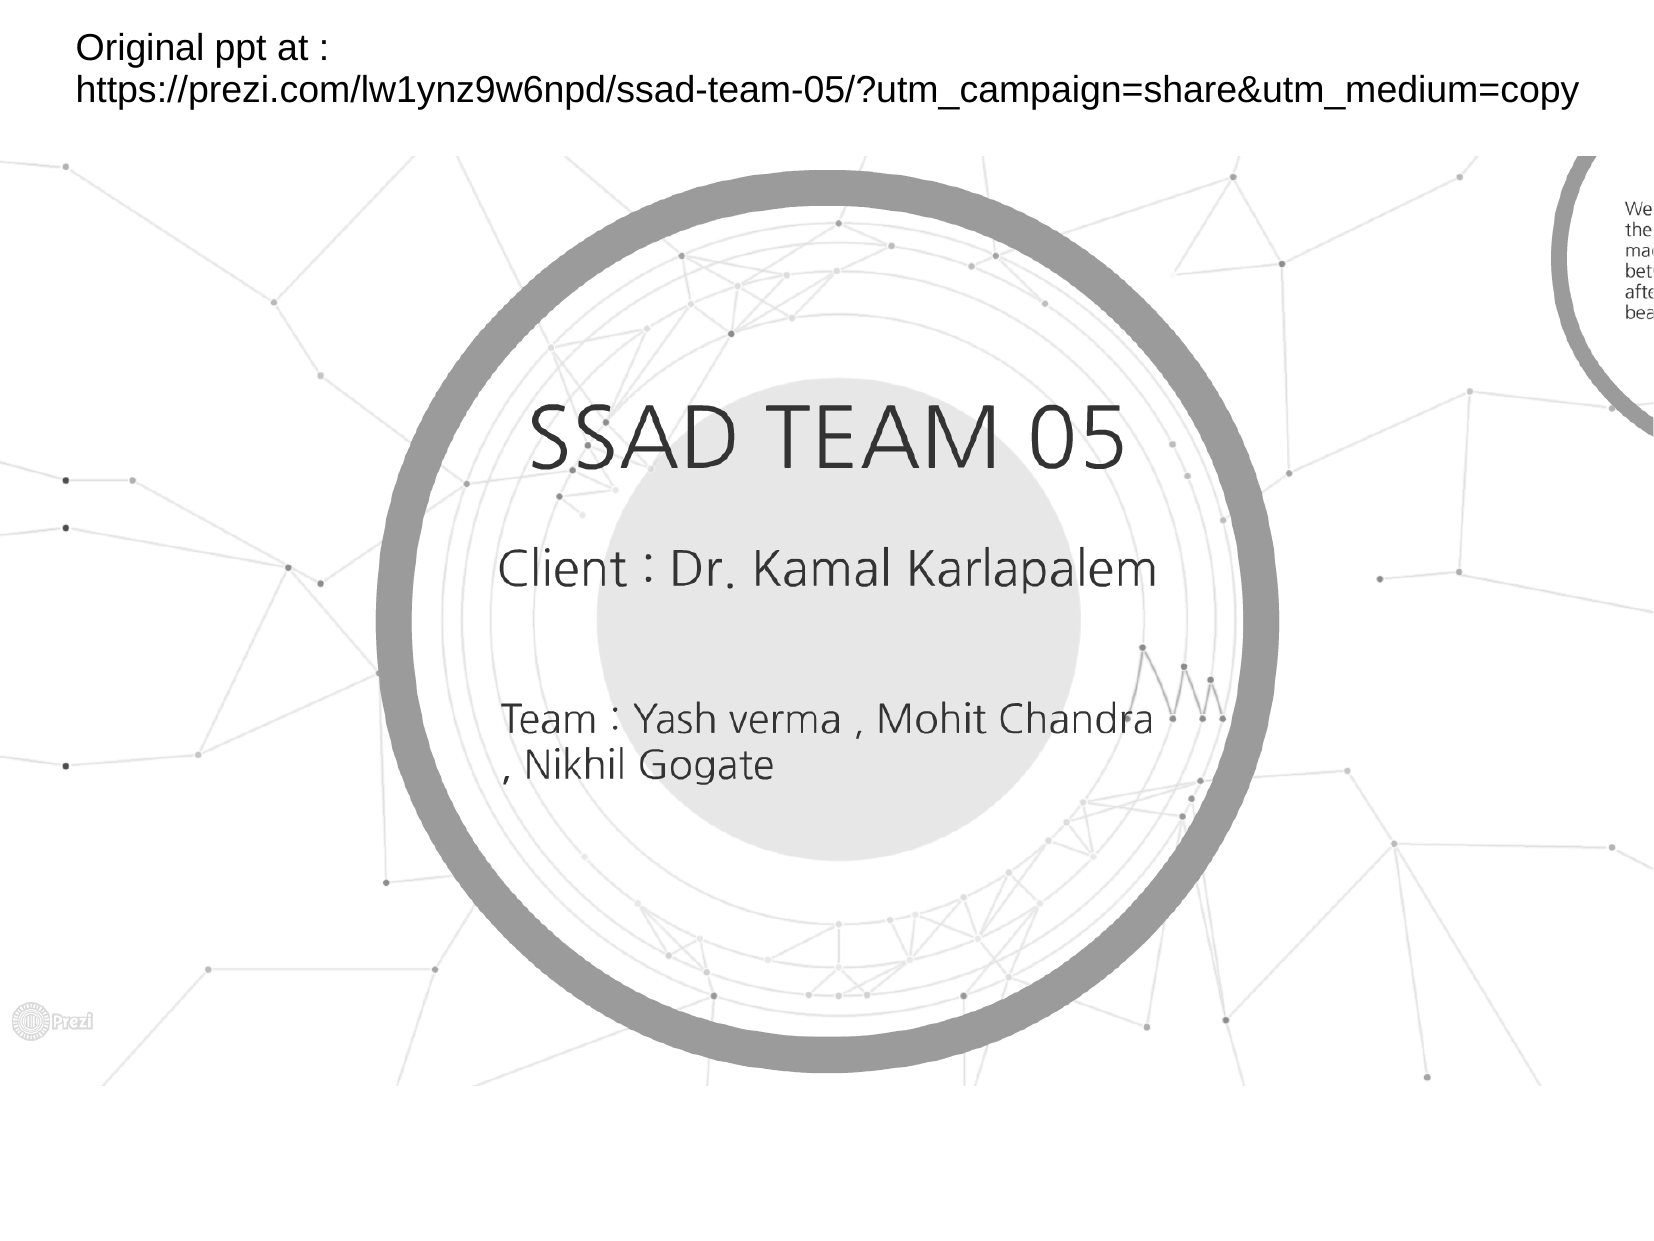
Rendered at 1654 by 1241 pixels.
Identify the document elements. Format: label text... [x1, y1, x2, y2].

text_box Original ppt at : https://prezi.com/lw1ynz9w6npd/ssad-team-05/?utm_campaign=share&utm_medium=copy [60, 19, 1595, 119]
picture [0, 156, 1654, 1087]
